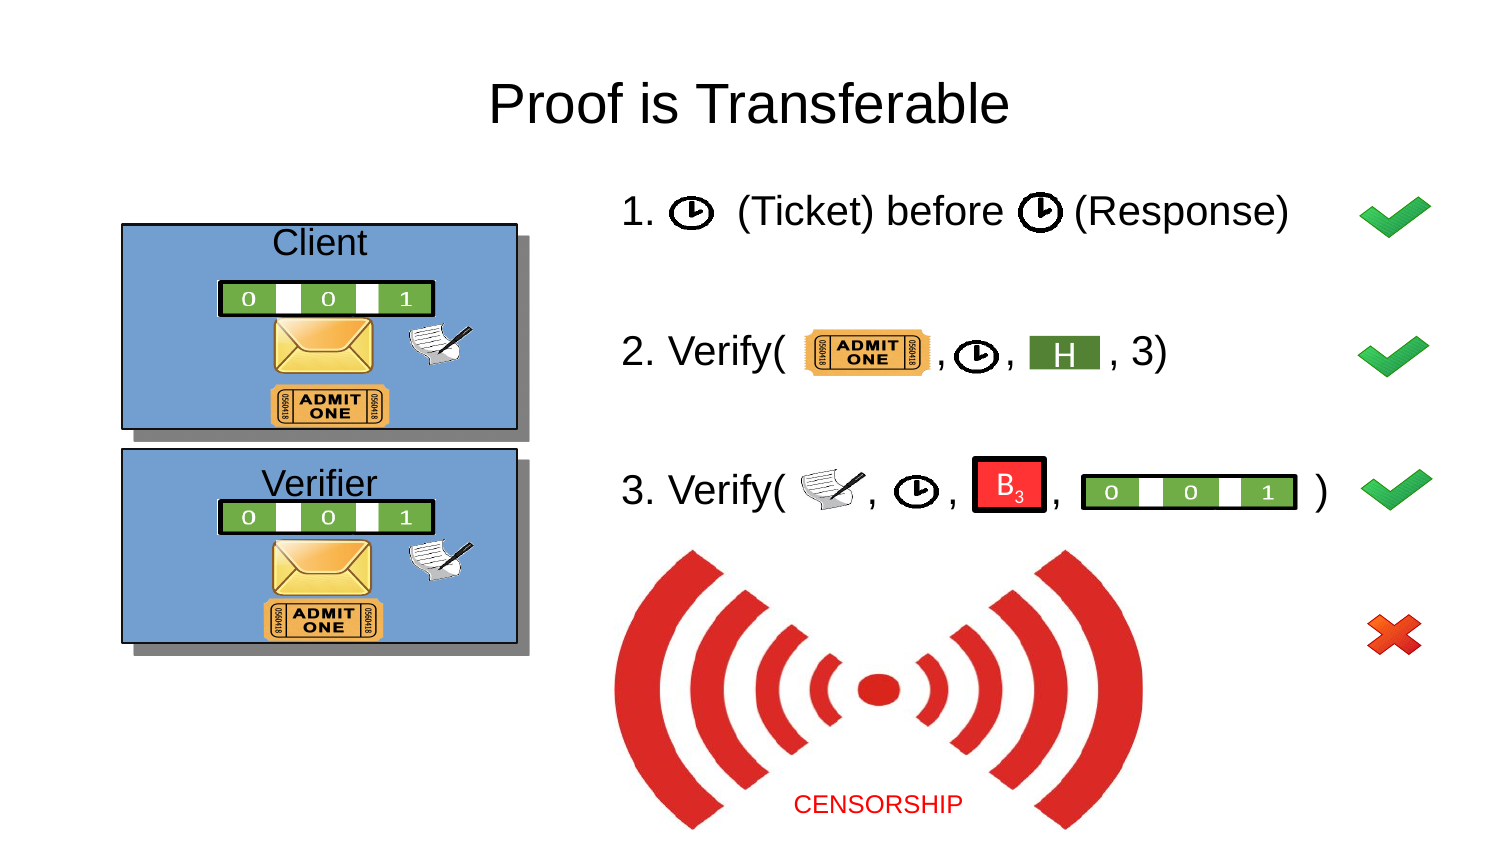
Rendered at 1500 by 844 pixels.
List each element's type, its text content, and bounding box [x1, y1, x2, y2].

picture [1348, 600, 1441, 669]
picture [804, 329, 931, 376]
picture [217, 280, 436, 430]
text_box (Ticket) before (Response) Verify( , , , 3) Verify( , , , ) Check = [606, 180, 1426, 661]
picture [614, 549, 1143, 830]
picture [801, 469, 866, 511]
picture [1009, 189, 1071, 235]
picture [1080, 474, 1298, 511]
picture [217, 499, 436, 644]
text_box Client [122, 224, 518, 429]
picture [945, 338, 1007, 376]
picture [1343, 318, 1442, 392]
picture [409, 323, 473, 365]
picture [1346, 451, 1446, 526]
picture [885, 473, 947, 511]
text_box B3 [978, 462, 1041, 507]
picture [409, 539, 474, 581]
text_box H [1029, 335, 1100, 370]
text_box Verifier [122, 448, 518, 643]
title Proof is Transferable [75, 33, 1425, 175]
picture [1345, 178, 1444, 253]
